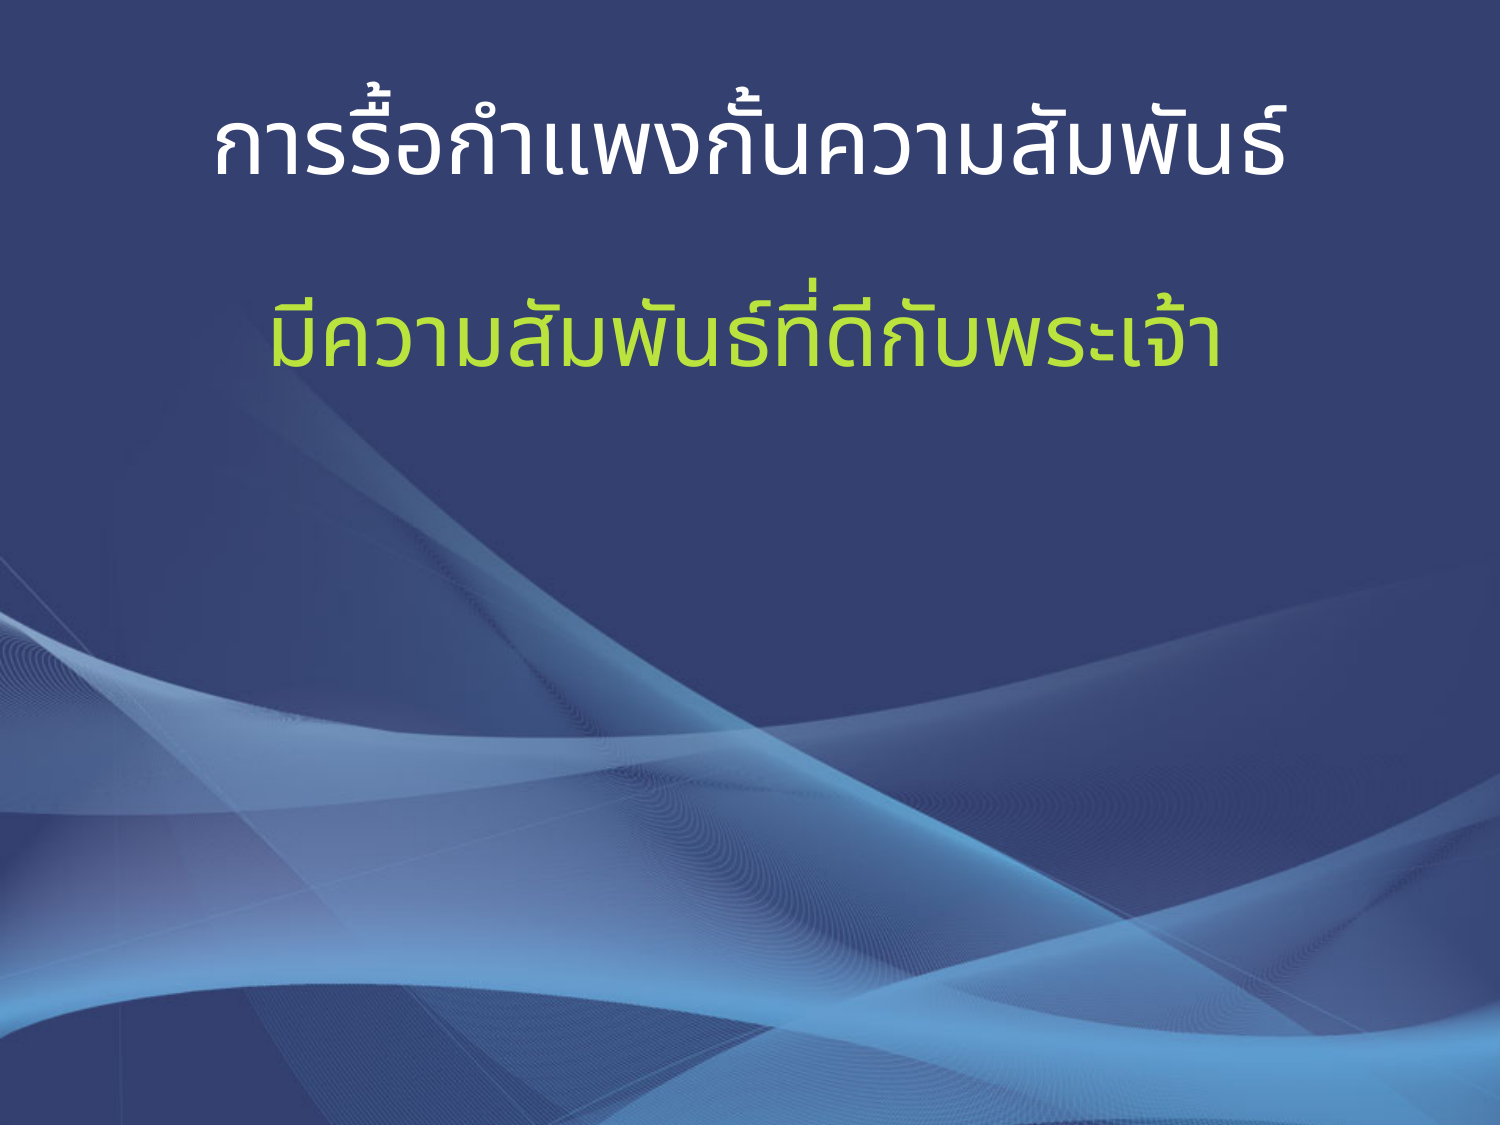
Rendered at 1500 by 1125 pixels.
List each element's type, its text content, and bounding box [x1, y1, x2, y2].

title การรื้อกำแพงกั้นความสัมพันธ์ [75, 45, 1426, 233]
list มีความสัมพันธ์ที่ดีกับพระเจ้า [70, 265, 1421, 639]
picture [0, 0, 1500, 1125]
